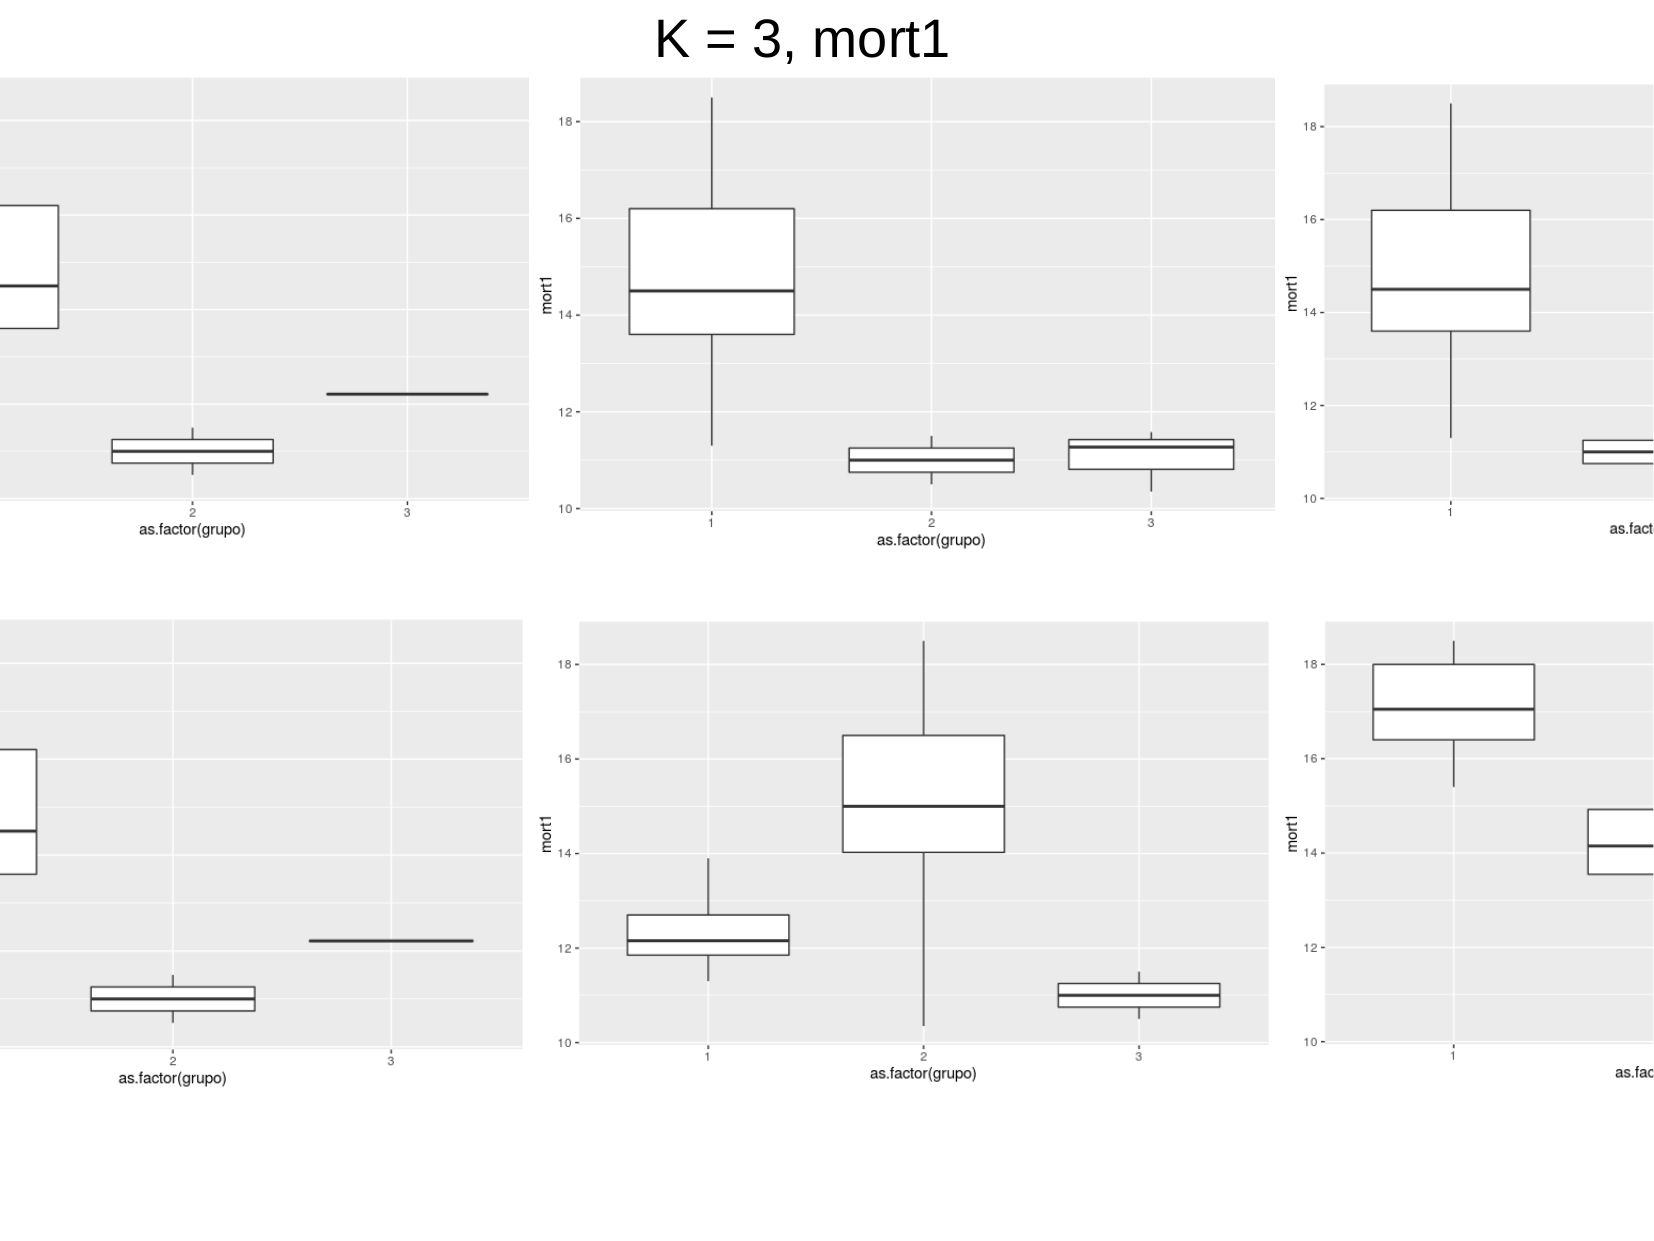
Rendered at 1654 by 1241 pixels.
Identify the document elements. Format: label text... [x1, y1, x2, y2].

picture [0, 612, 1654, 1094]
title K = 3, mort1 [59, 0, 1548, 77]
picture [0, 70, 1654, 556]
